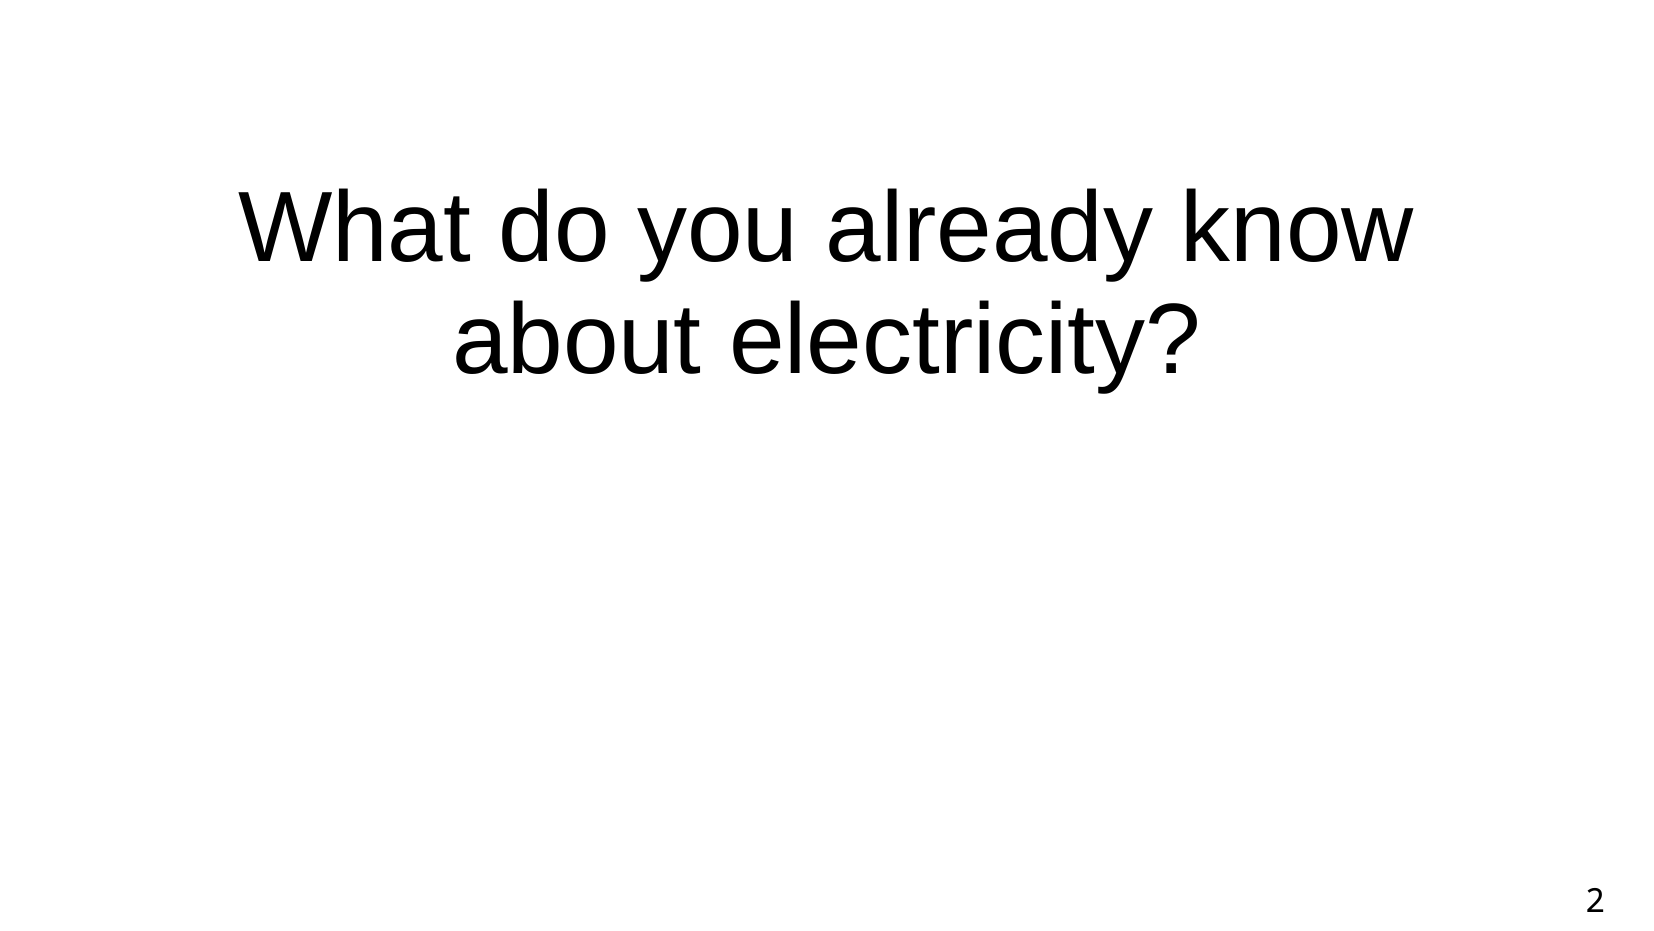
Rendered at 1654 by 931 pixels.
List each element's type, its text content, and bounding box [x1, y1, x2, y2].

title What do you already know about electricity? [82, 171, 1571, 395]
